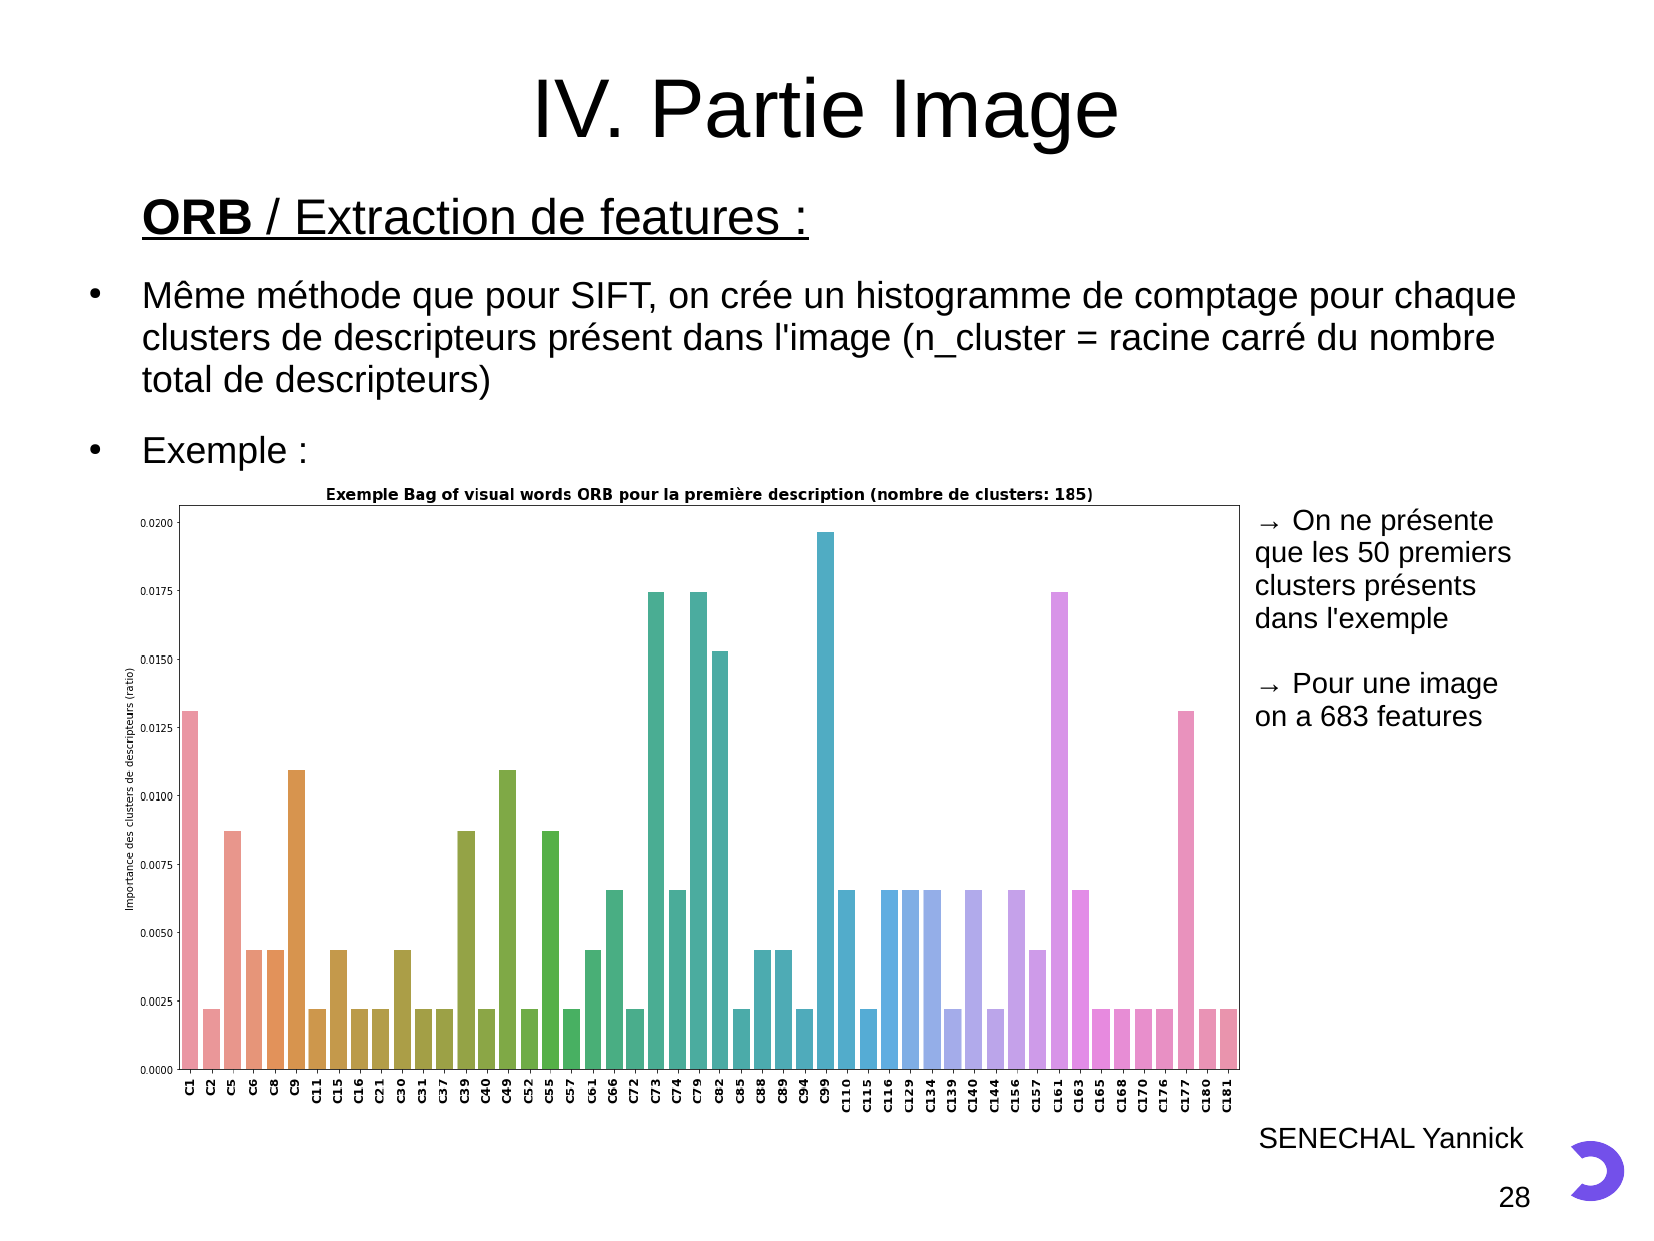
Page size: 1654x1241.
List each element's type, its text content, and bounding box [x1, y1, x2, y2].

picture [1539, 1125, 1642, 1217]
text_box → On ne présente que les 50 premiers clusters présents dans l'exemple → Pour une image on a 683 features [1241, 496, 1548, 741]
list ORB / Extraction de features : Même méthode que pour SIFT, on crée un histogramme de comptage pour chaque clusters de descripteurs présent dans l'image (n_cluster = racine carré du nombre total de descripteurs) Exemple : [70, 189, 1560, 1118]
title IV. Partie Image [82, 5, 1571, 213]
picture [122, 484, 1241, 1117]
